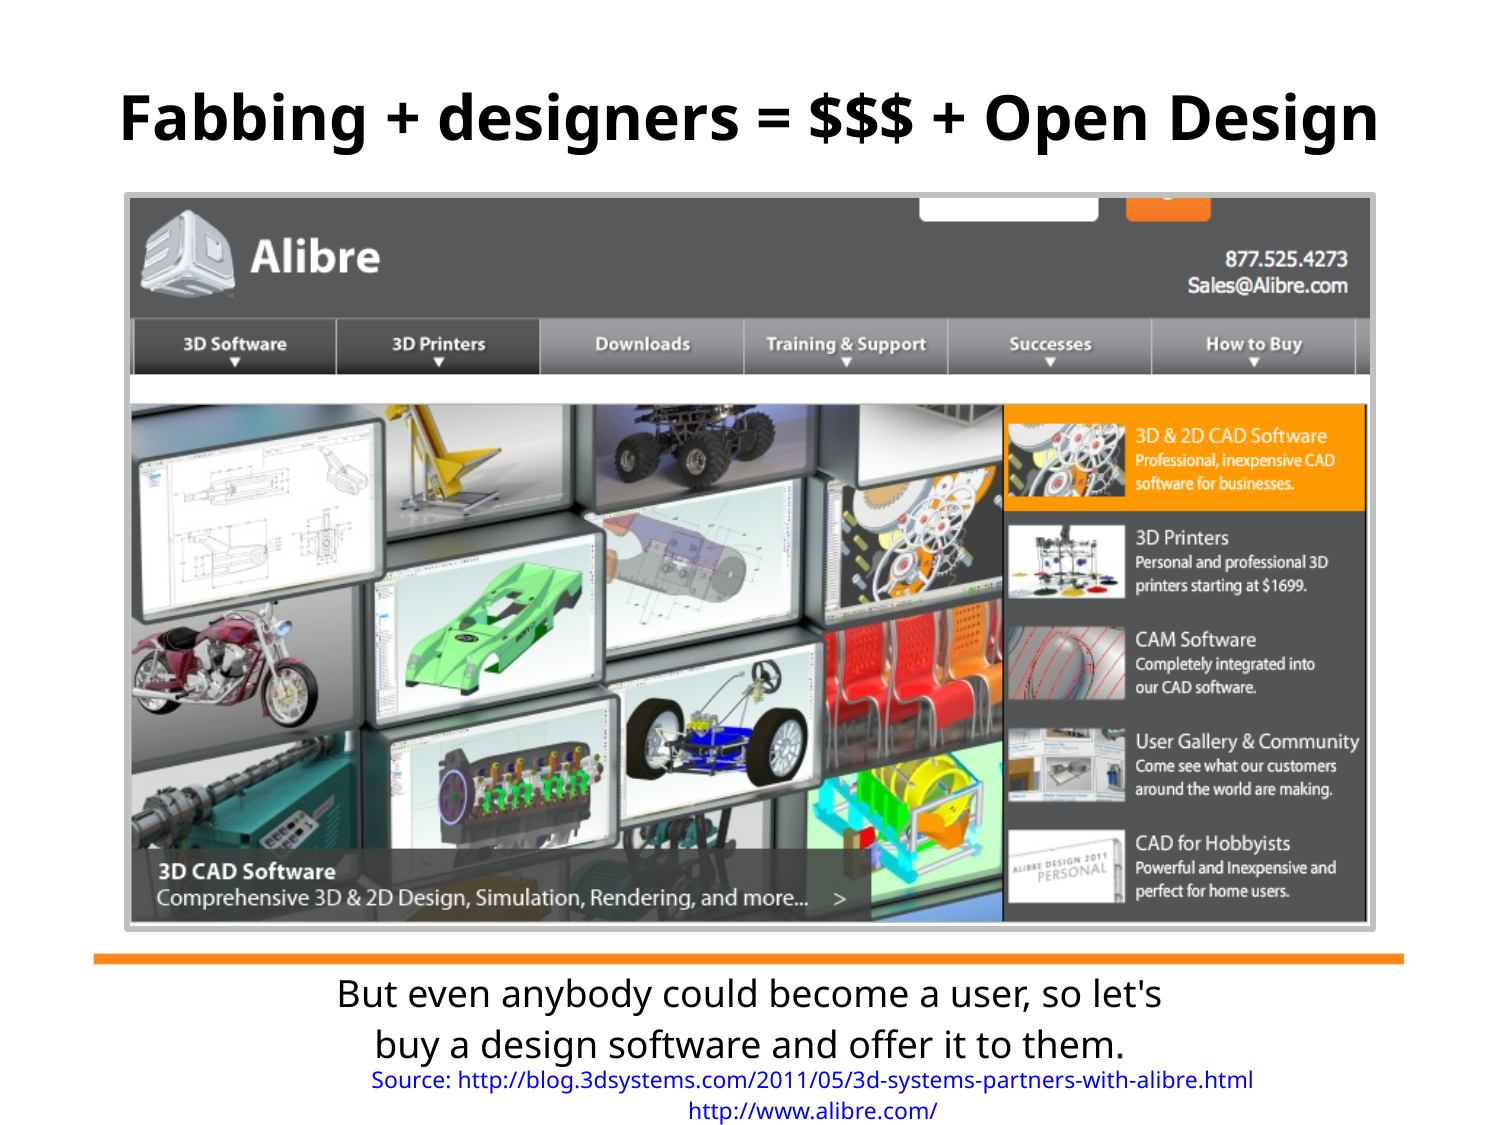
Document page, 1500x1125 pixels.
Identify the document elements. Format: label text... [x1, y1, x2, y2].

title Fabbing + designers = $$$ + Open Design [75, 44, 1426, 188]
text_box But even anybody could become a user, so let's buy a design software and offer it to them. [318, 960, 1182, 1064]
text_box Source: http://blog.3dsystems.com/2011/05/3d-systems-partners-with-alibre.html http://www.alibre.com/ [356, 1056, 1144, 1123]
picture [0, 0, 1500, 1125]
